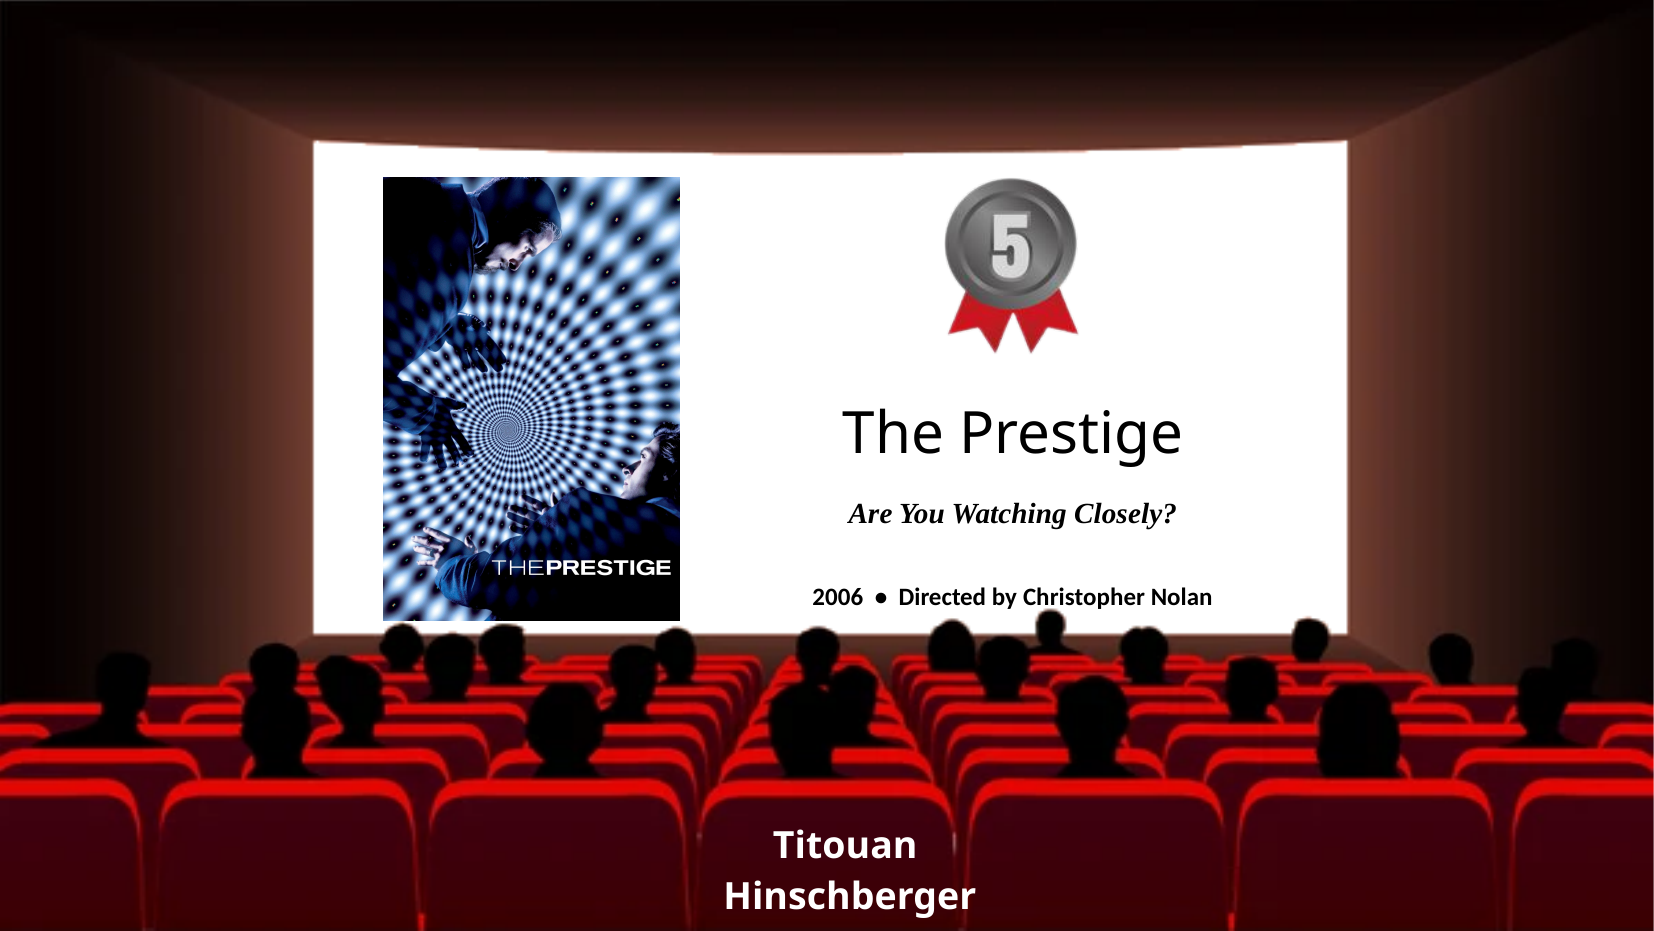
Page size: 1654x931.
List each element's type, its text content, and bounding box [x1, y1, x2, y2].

text_box The Prestige [685, 383, 1341, 470]
text_box 2006 • Directed by Christopher Nolan [679, 579, 1347, 619]
text_box Are You Watching Closely? [685, 490, 1341, 538]
picture [0, 0, 1654, 931]
